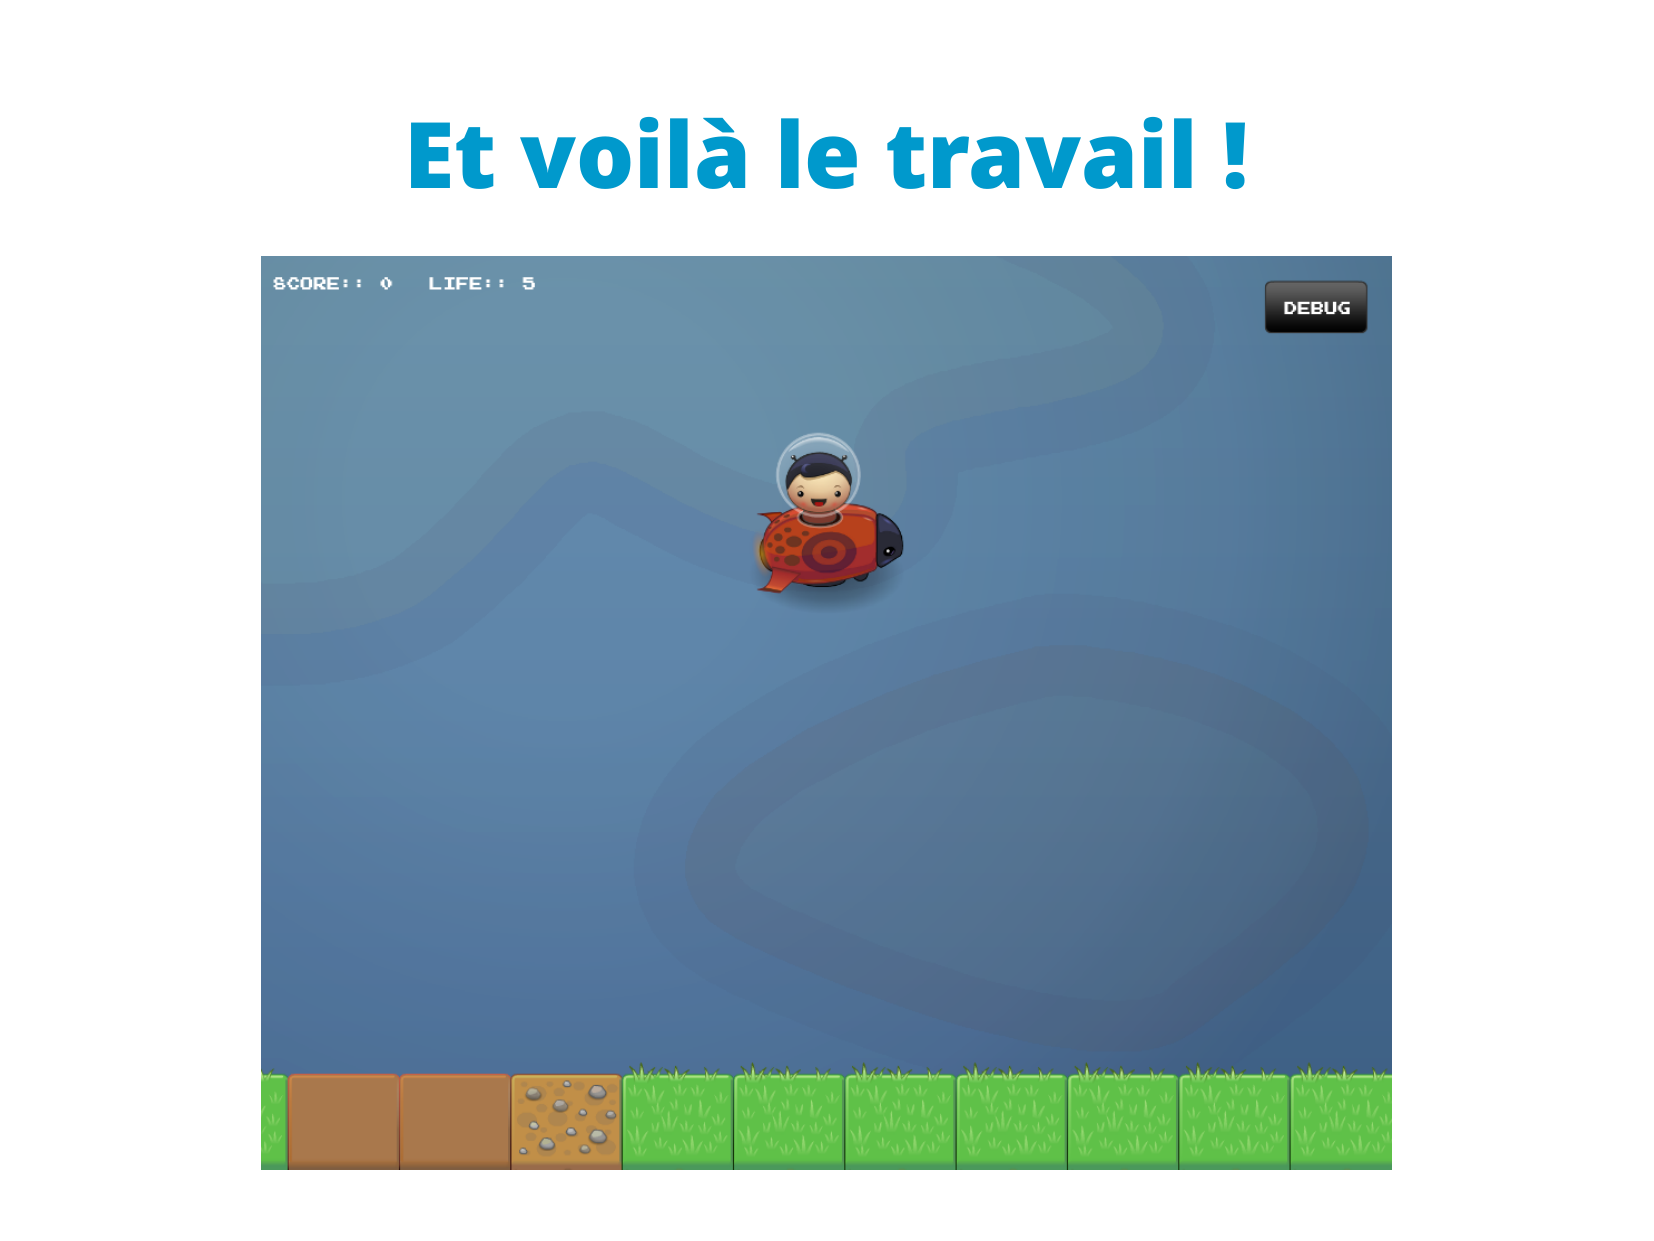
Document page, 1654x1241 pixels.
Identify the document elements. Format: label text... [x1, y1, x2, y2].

picture [261, 256, 1392, 1171]
title Et voilà le travail ! [82, 49, 1571, 257]
